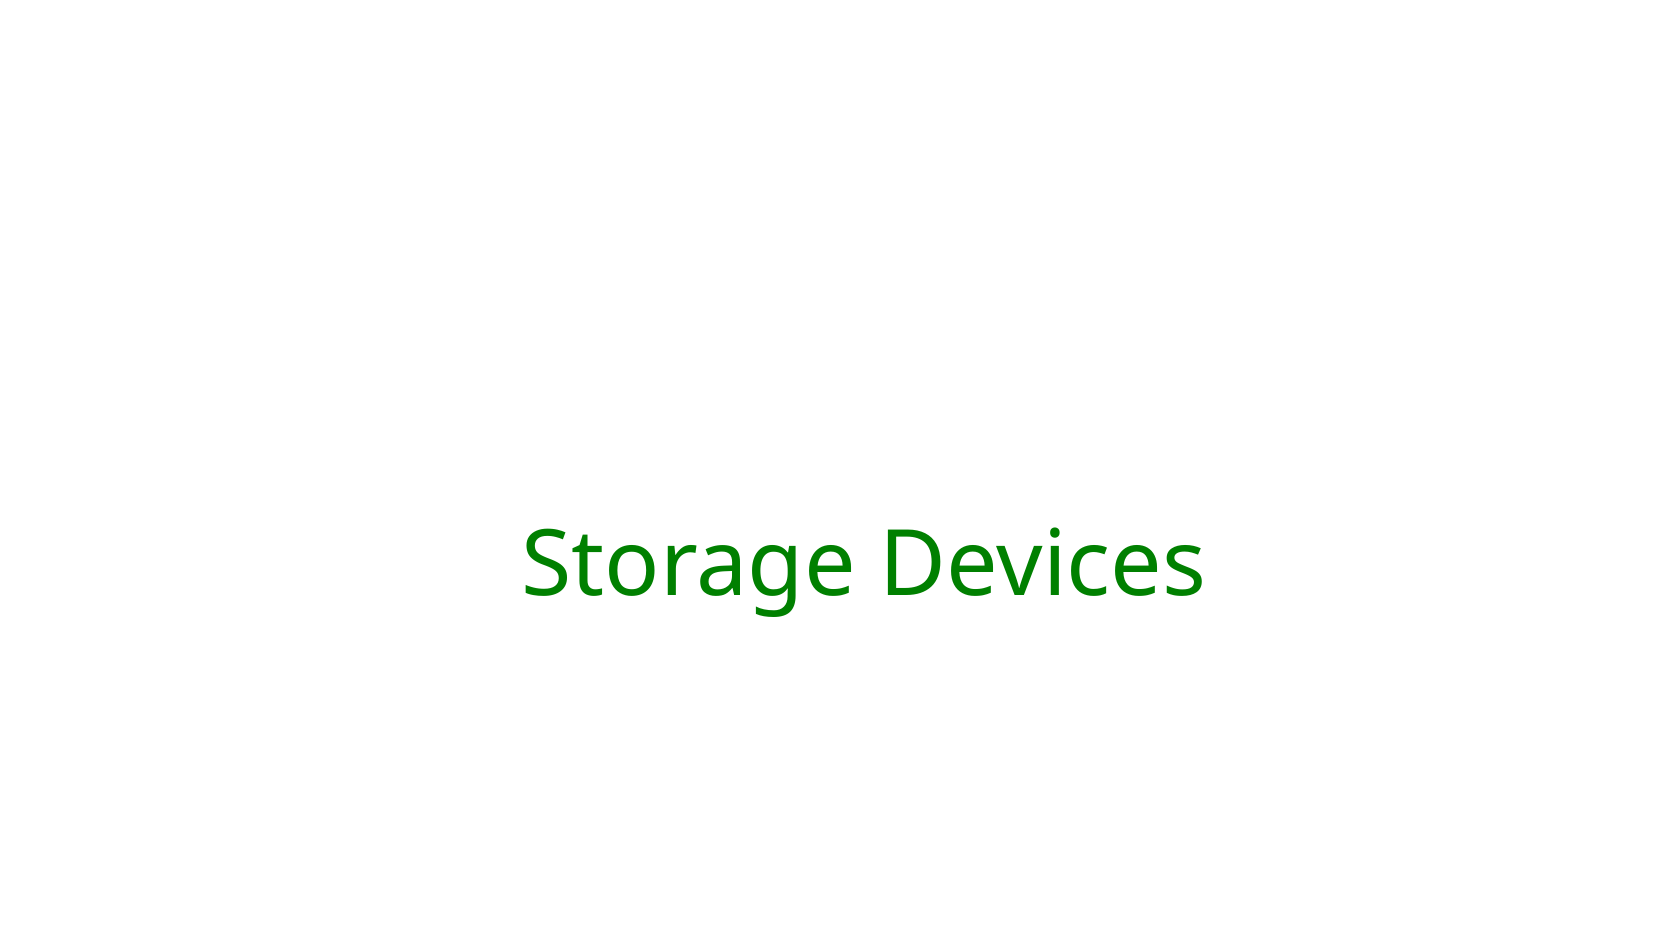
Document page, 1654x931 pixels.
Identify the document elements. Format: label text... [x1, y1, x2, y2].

list Storage Devices [171, 268, 1557, 827]
